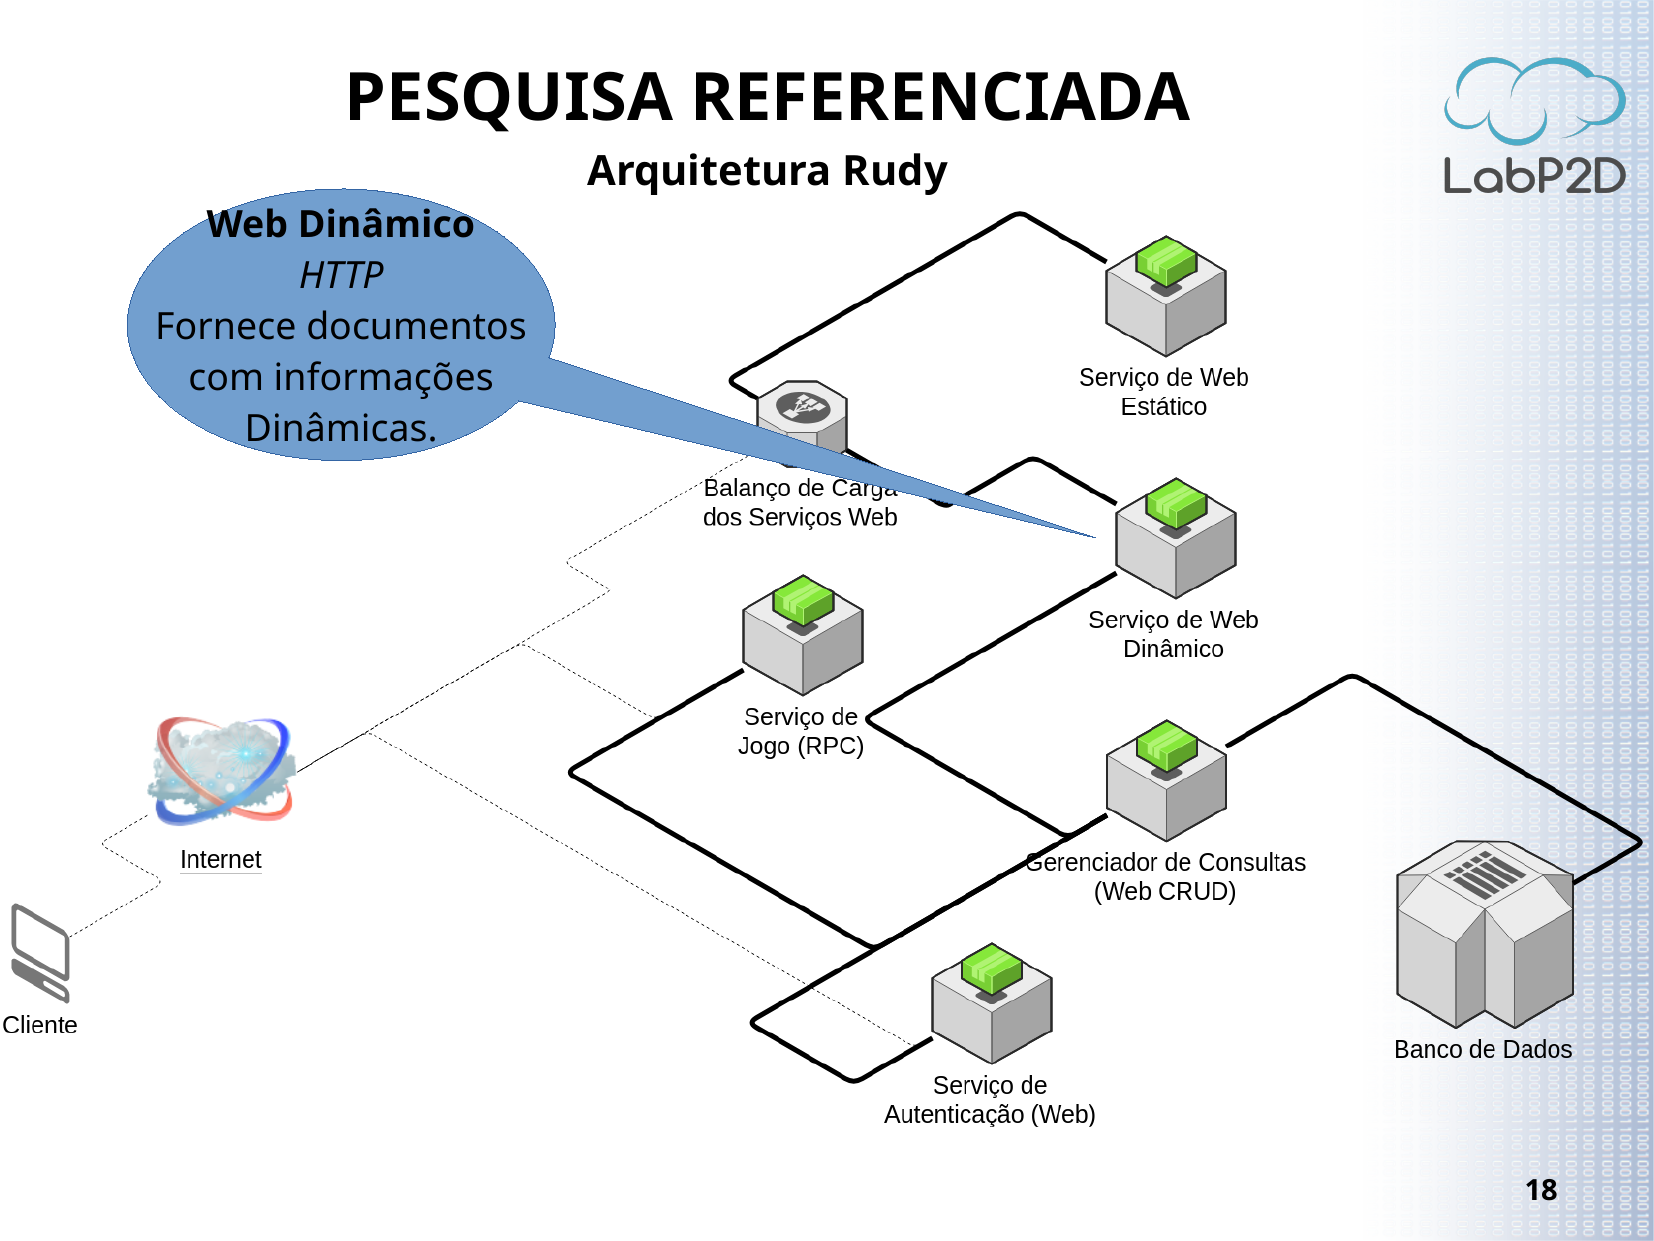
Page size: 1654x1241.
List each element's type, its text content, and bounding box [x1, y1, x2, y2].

picture [2, 1, 1654, 1240]
text_box Web Dinâmico HTTP Fornece documentos com informações Dinâmicas. [127, 188, 1096, 538]
title PESQUISA REFERENCIADA Arquitetura Rudy [82, 19, 1453, 227]
